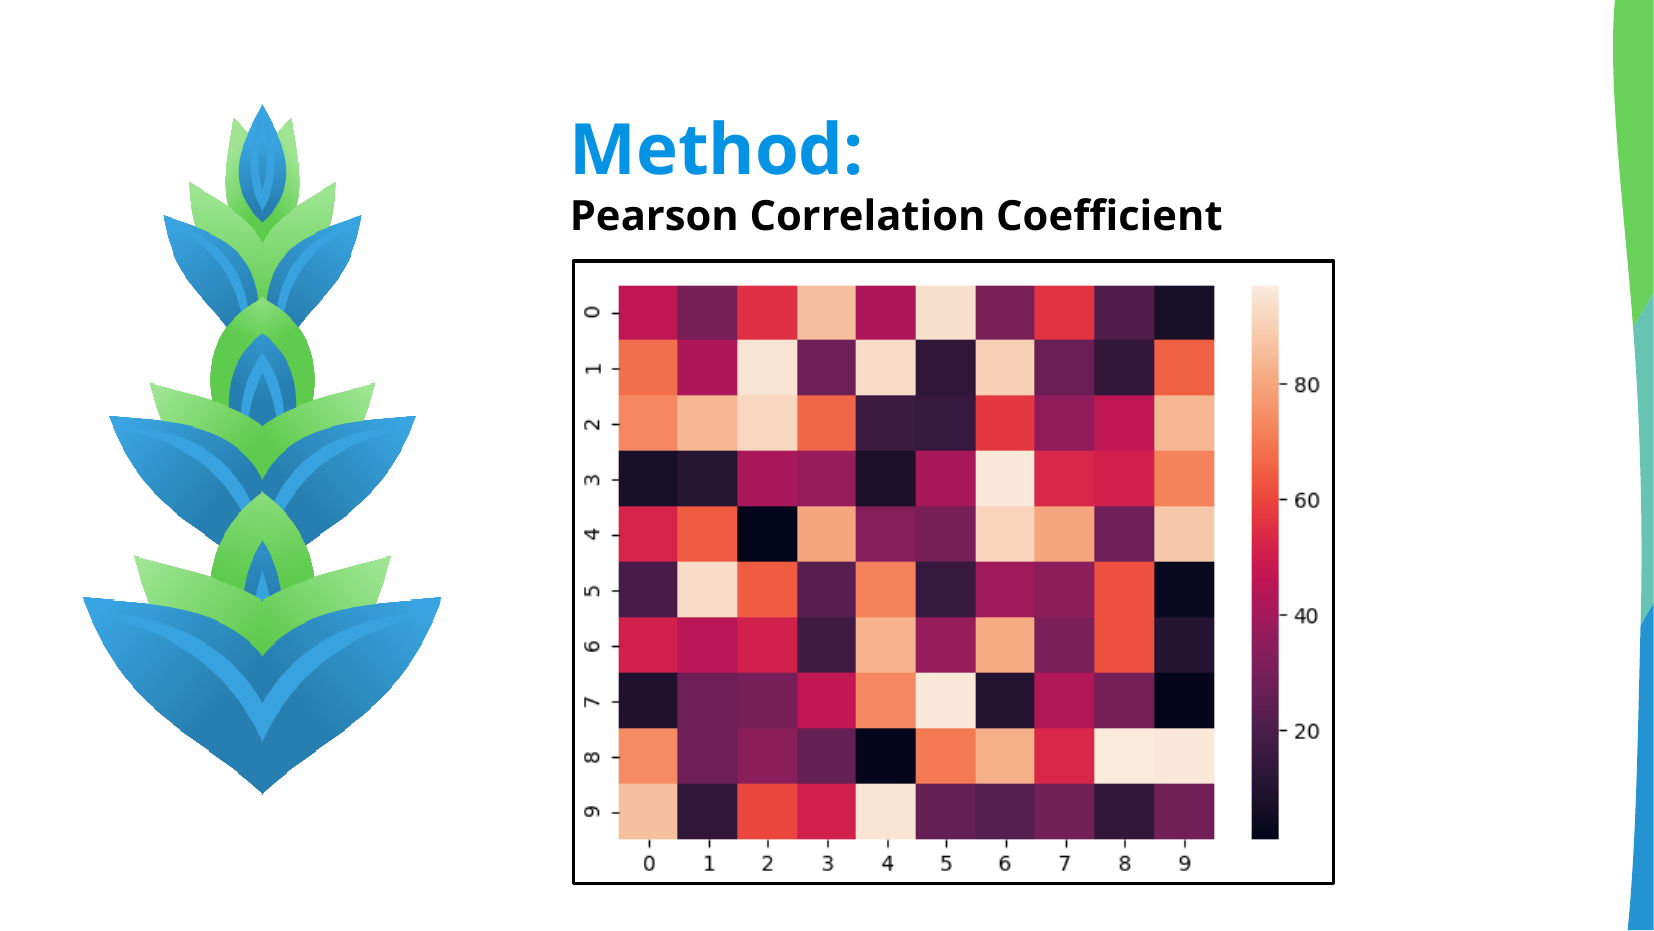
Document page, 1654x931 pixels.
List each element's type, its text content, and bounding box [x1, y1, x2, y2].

text_box Method: Pearson Correlation Coefficient [555, 95, 1654, 246]
picture [574, 262, 1333, 883]
picture [83, 104, 441, 796]
